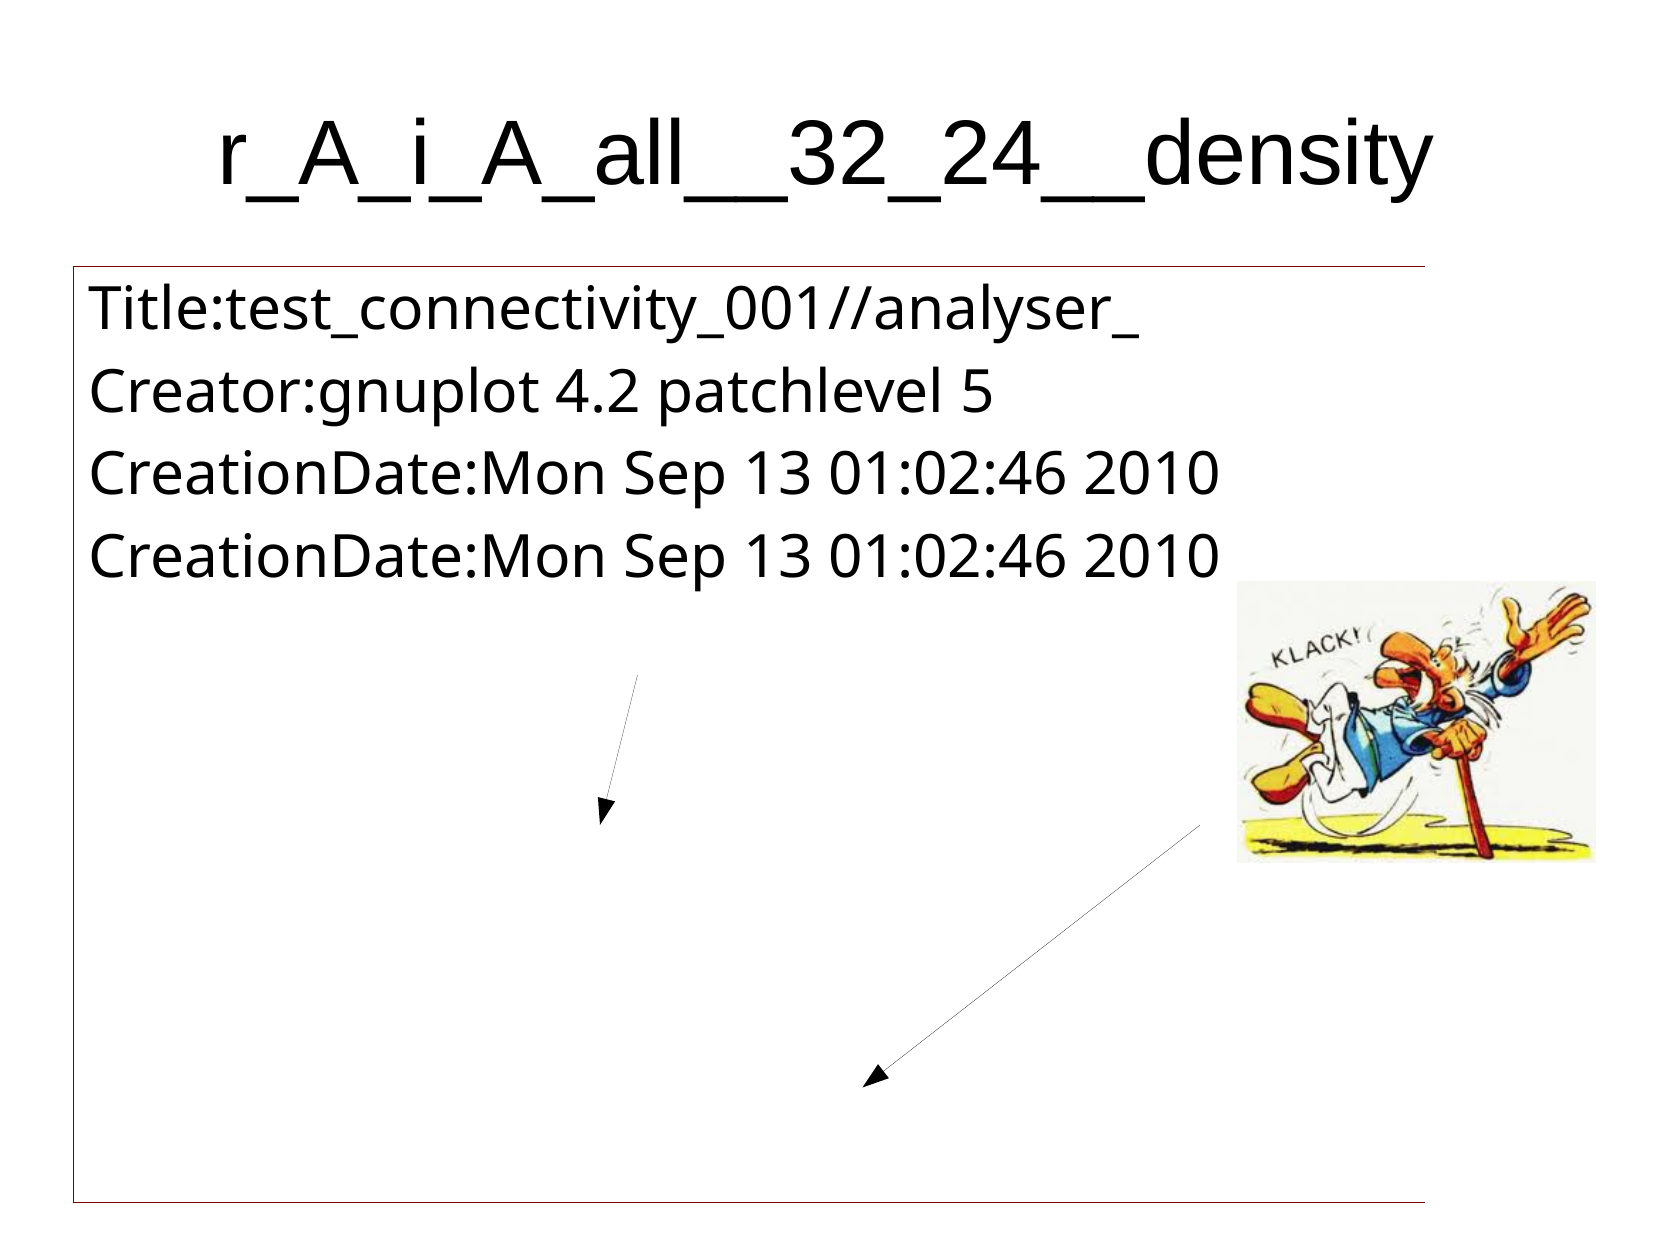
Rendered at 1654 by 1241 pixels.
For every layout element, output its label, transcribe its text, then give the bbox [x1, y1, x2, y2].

title r_A_i_A_all__32_24__density [82, 56, 1571, 250]
picture [69, 262, 1596, 1203]
